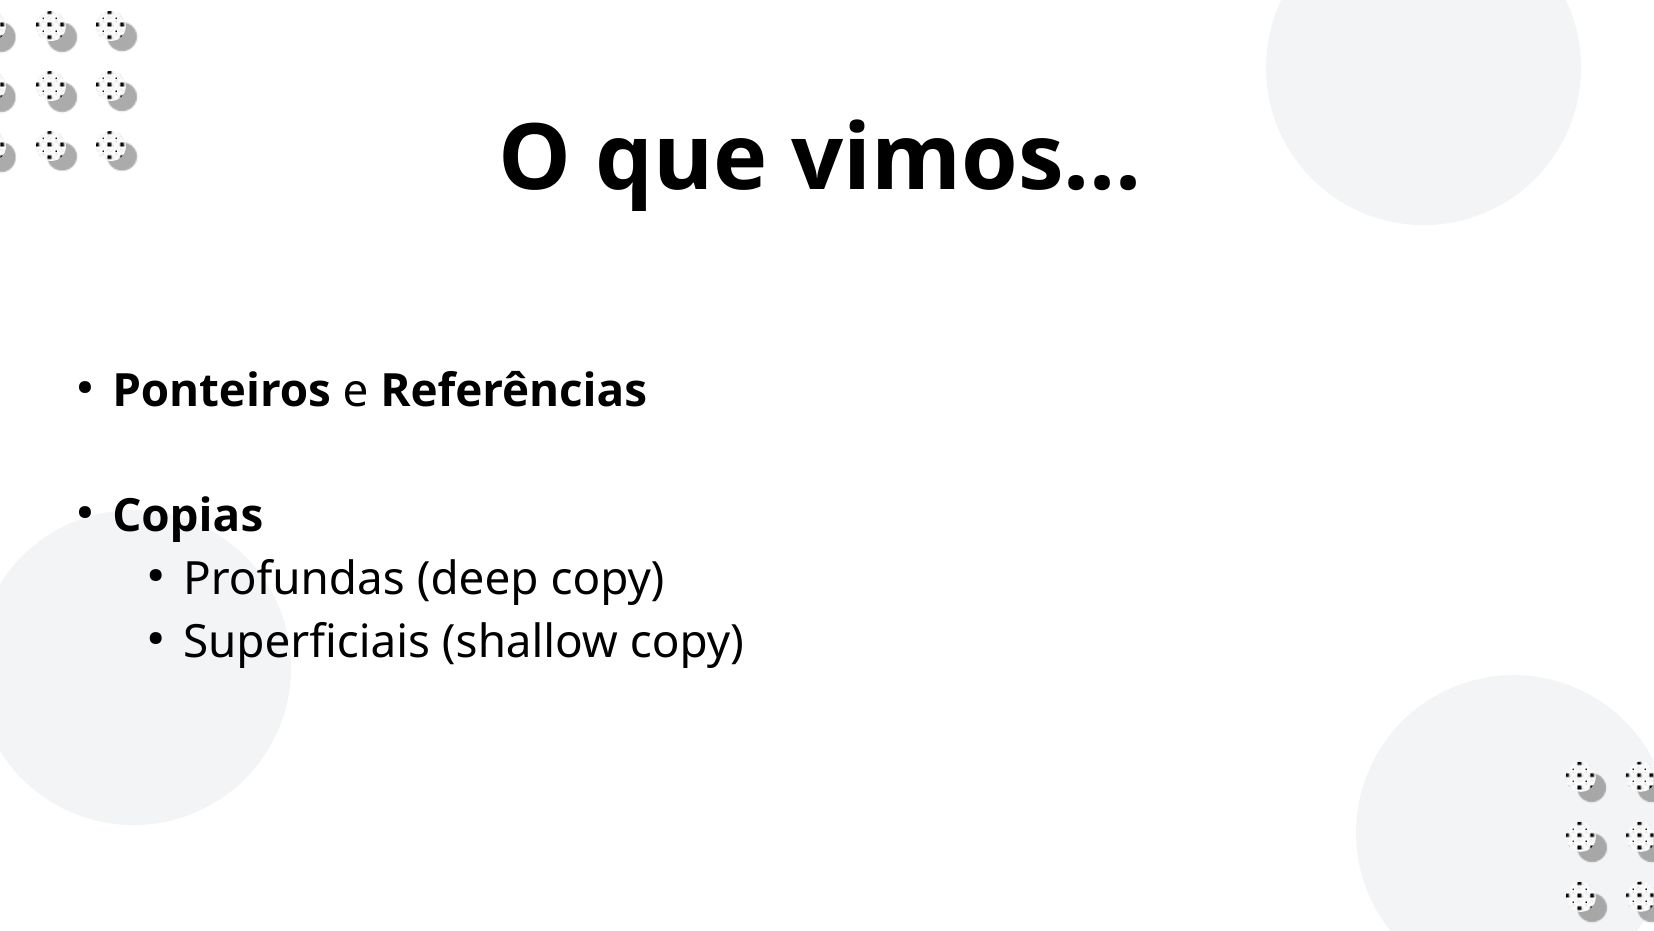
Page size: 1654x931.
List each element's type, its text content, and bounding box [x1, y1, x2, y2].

picture [1625, 821, 1654, 852]
picture [1565, 821, 1596, 852]
picture [99, 70, 123, 76]
picture [35, 70, 66, 102]
picture [1565, 761, 1596, 792]
picture [35, 130, 67, 162]
picture [0, 14, 6, 39]
picture [1565, 881, 1596, 912]
subtitle Ponteiros e Referências Copias Profundas (deep copy) Superficiais (shallow copy) [76, 295, 1565, 835]
picture [0, 133, 7, 159]
title O que vimos... [76, 76, 1565, 233]
picture [1625, 881, 1654, 912]
picture [95, 10, 126, 41]
picture [0, 74, 6, 99]
picture [35, 11, 66, 42]
picture [1625, 761, 1654, 792]
